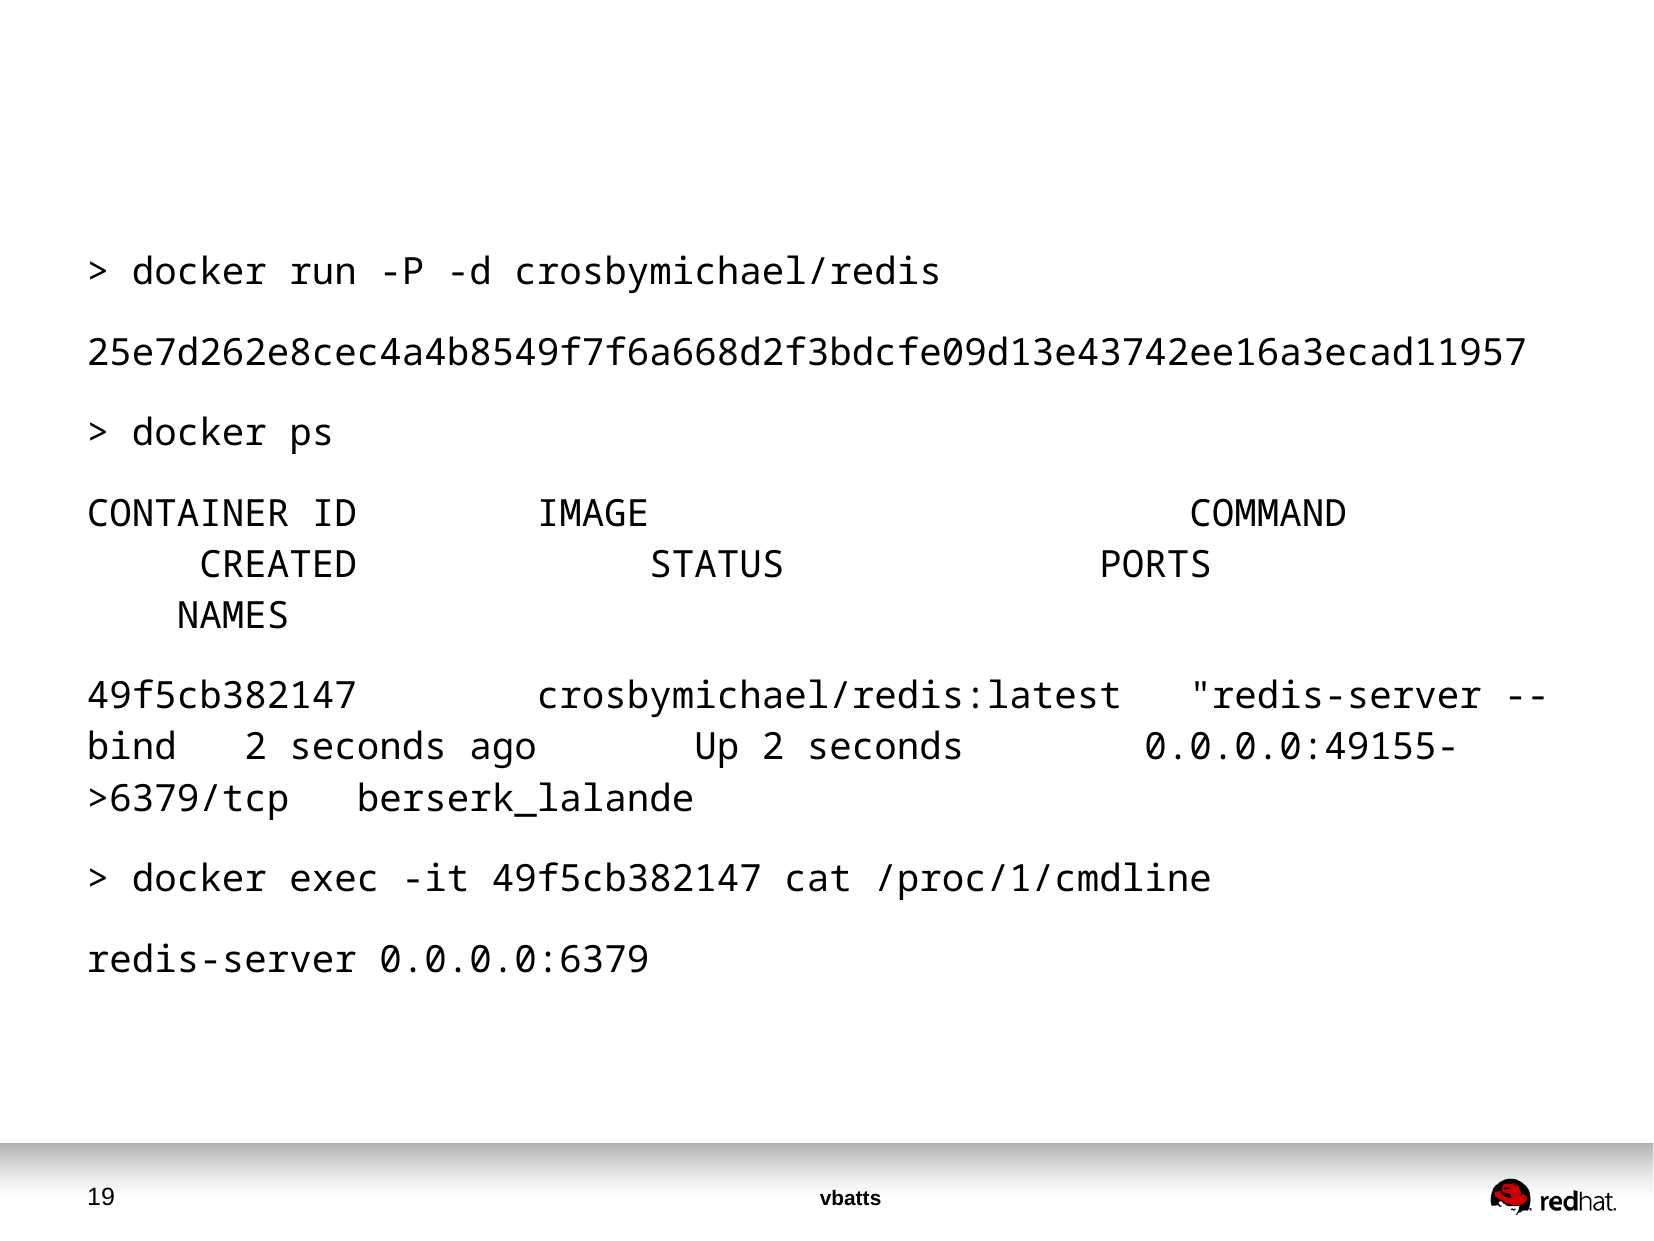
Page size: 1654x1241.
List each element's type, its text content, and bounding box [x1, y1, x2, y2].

picture [0, 1143, 1654, 1241]
list > docker run -P -d crosbymichael/redis 25e7d262e8cec4a4b8549f7f6a668d2f3bdcfe09d13e43742ee16a3ecad11957 > docker ps CONTAINER ID IMAGE COMMAND CREATED STATUS PORTS NAMES 49f5cb382147 crosbymichael/redis:latest "redis-server --bind 2 seconds ago Up 2 seconds 0.0.0.0:49155->6379/tcp berserk_lalande > docker exec -it 49f5cb382147 cat /proc/1/cmdline redis-server 0.0.0.0:6379 [86, 244, 1576, 1039]
